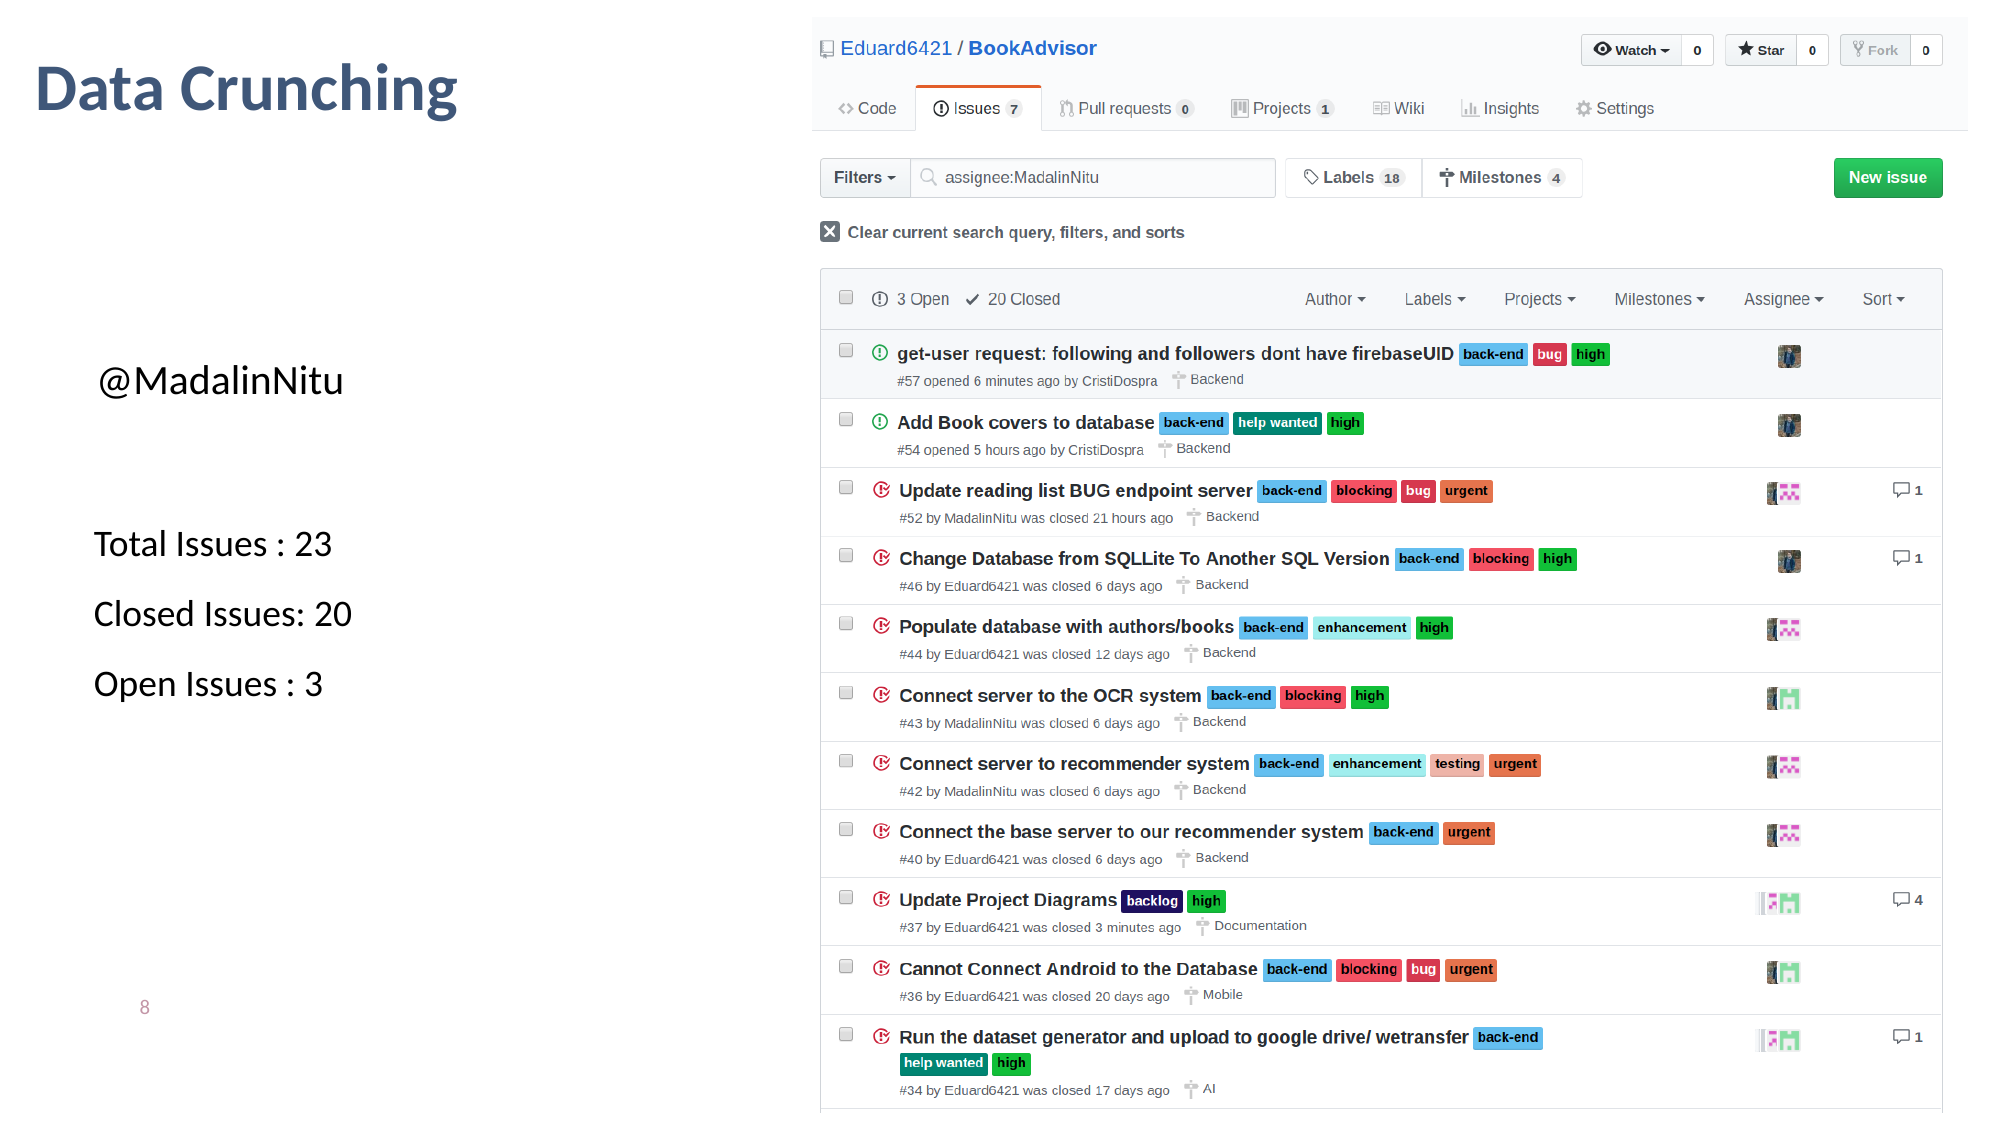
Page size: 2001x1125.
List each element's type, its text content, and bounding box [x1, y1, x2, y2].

picture [812, 17, 1968, 1113]
list @MadalinNitu [90, 358, 812, 646]
title Data Crunching [30, 41, 721, 136]
slide_number <number> [105, 993, 170, 1033]
list Total Issues : 23 Closed Issues: 20 Open Issues : 3 [88, 523, 812, 811]
